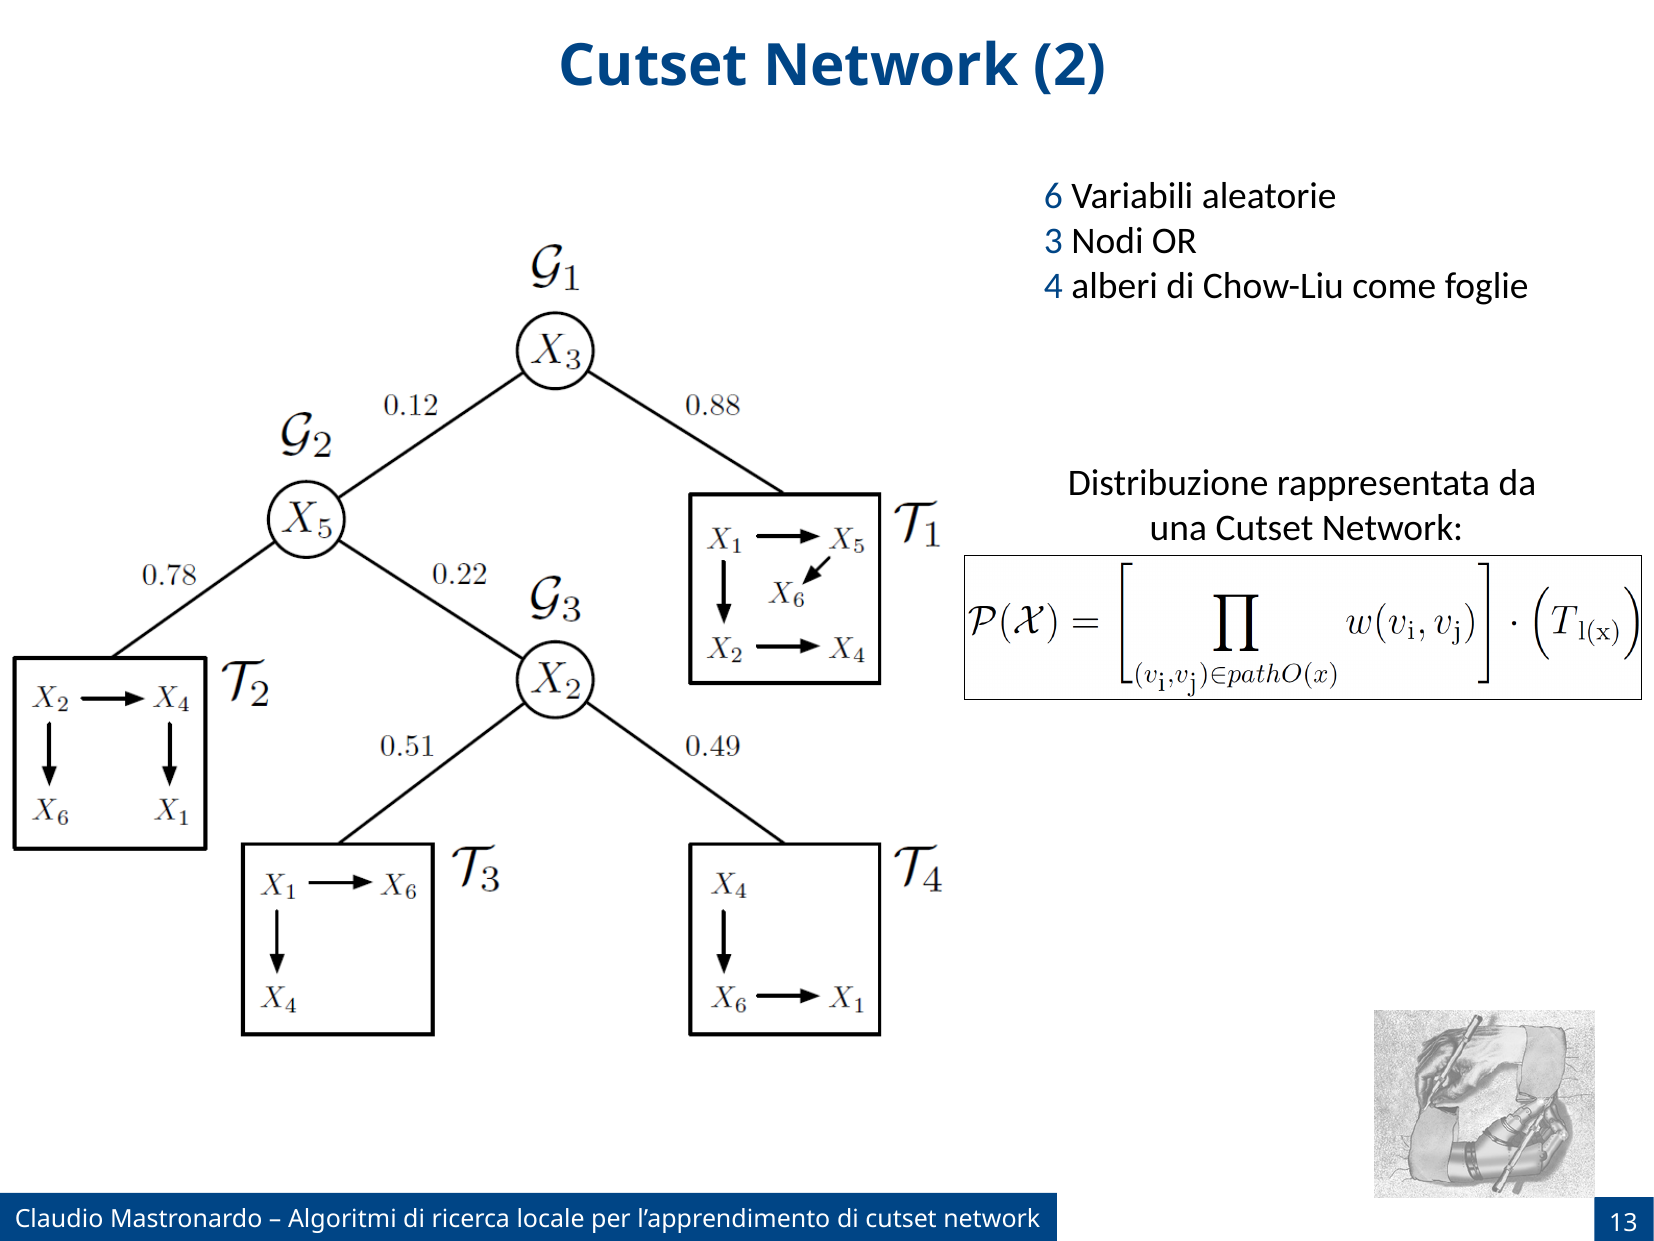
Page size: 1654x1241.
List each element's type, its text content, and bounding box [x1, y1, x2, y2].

title Cutset Network (2) [41, 17, 1625, 107]
chart [965, 557, 1641, 699]
chart [0, 239, 949, 1051]
text_box 6 Variabili aleatorie 3 Nodi OR 4 alberi di Chow-Liu come foglie [1028, 163, 1612, 315]
text_box Distribuzione rappresentata da una Cutset Network: [951, 450, 1654, 557]
